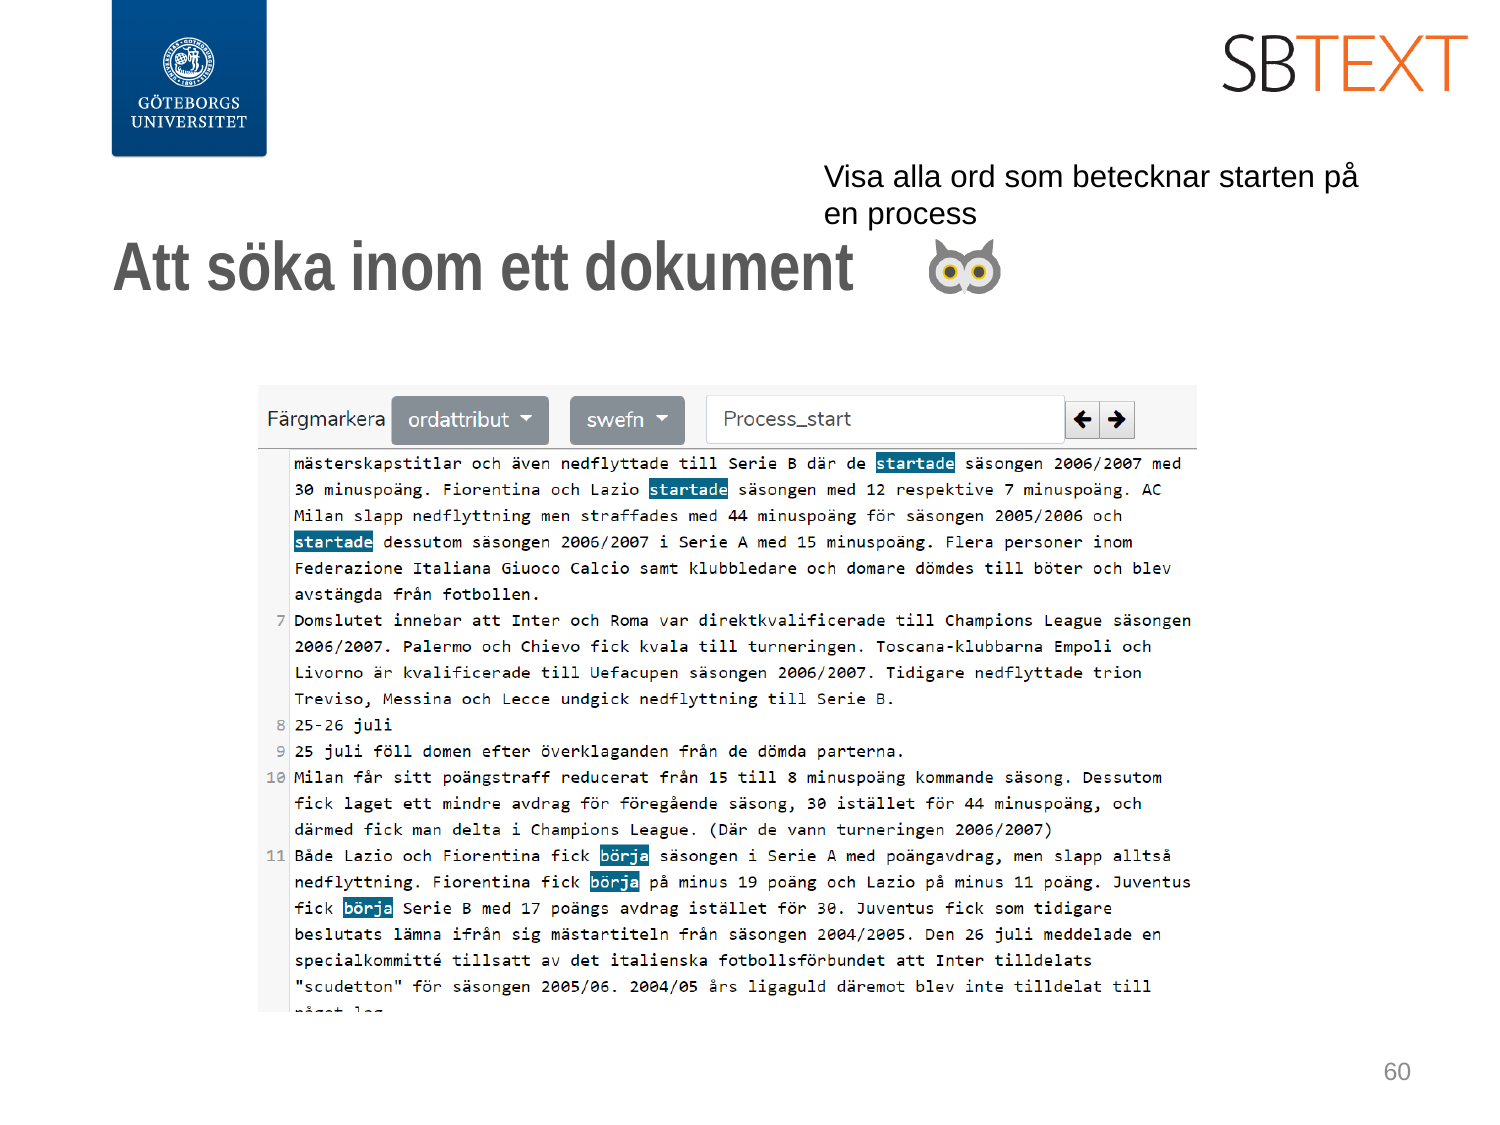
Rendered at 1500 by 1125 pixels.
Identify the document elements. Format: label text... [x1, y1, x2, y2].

slide_number <number> [1316, 1051, 1412, 1091]
title Att söka inom ett dokument [112, 231, 1412, 362]
picture [110, 0, 268, 159]
text_box Visa alla ord som betecknar starten på en process [809, 148, 1412, 231]
picture [1205, 19, 1476, 110]
picture [256, 385, 1197, 1012]
picture [915, 239, 1013, 297]
